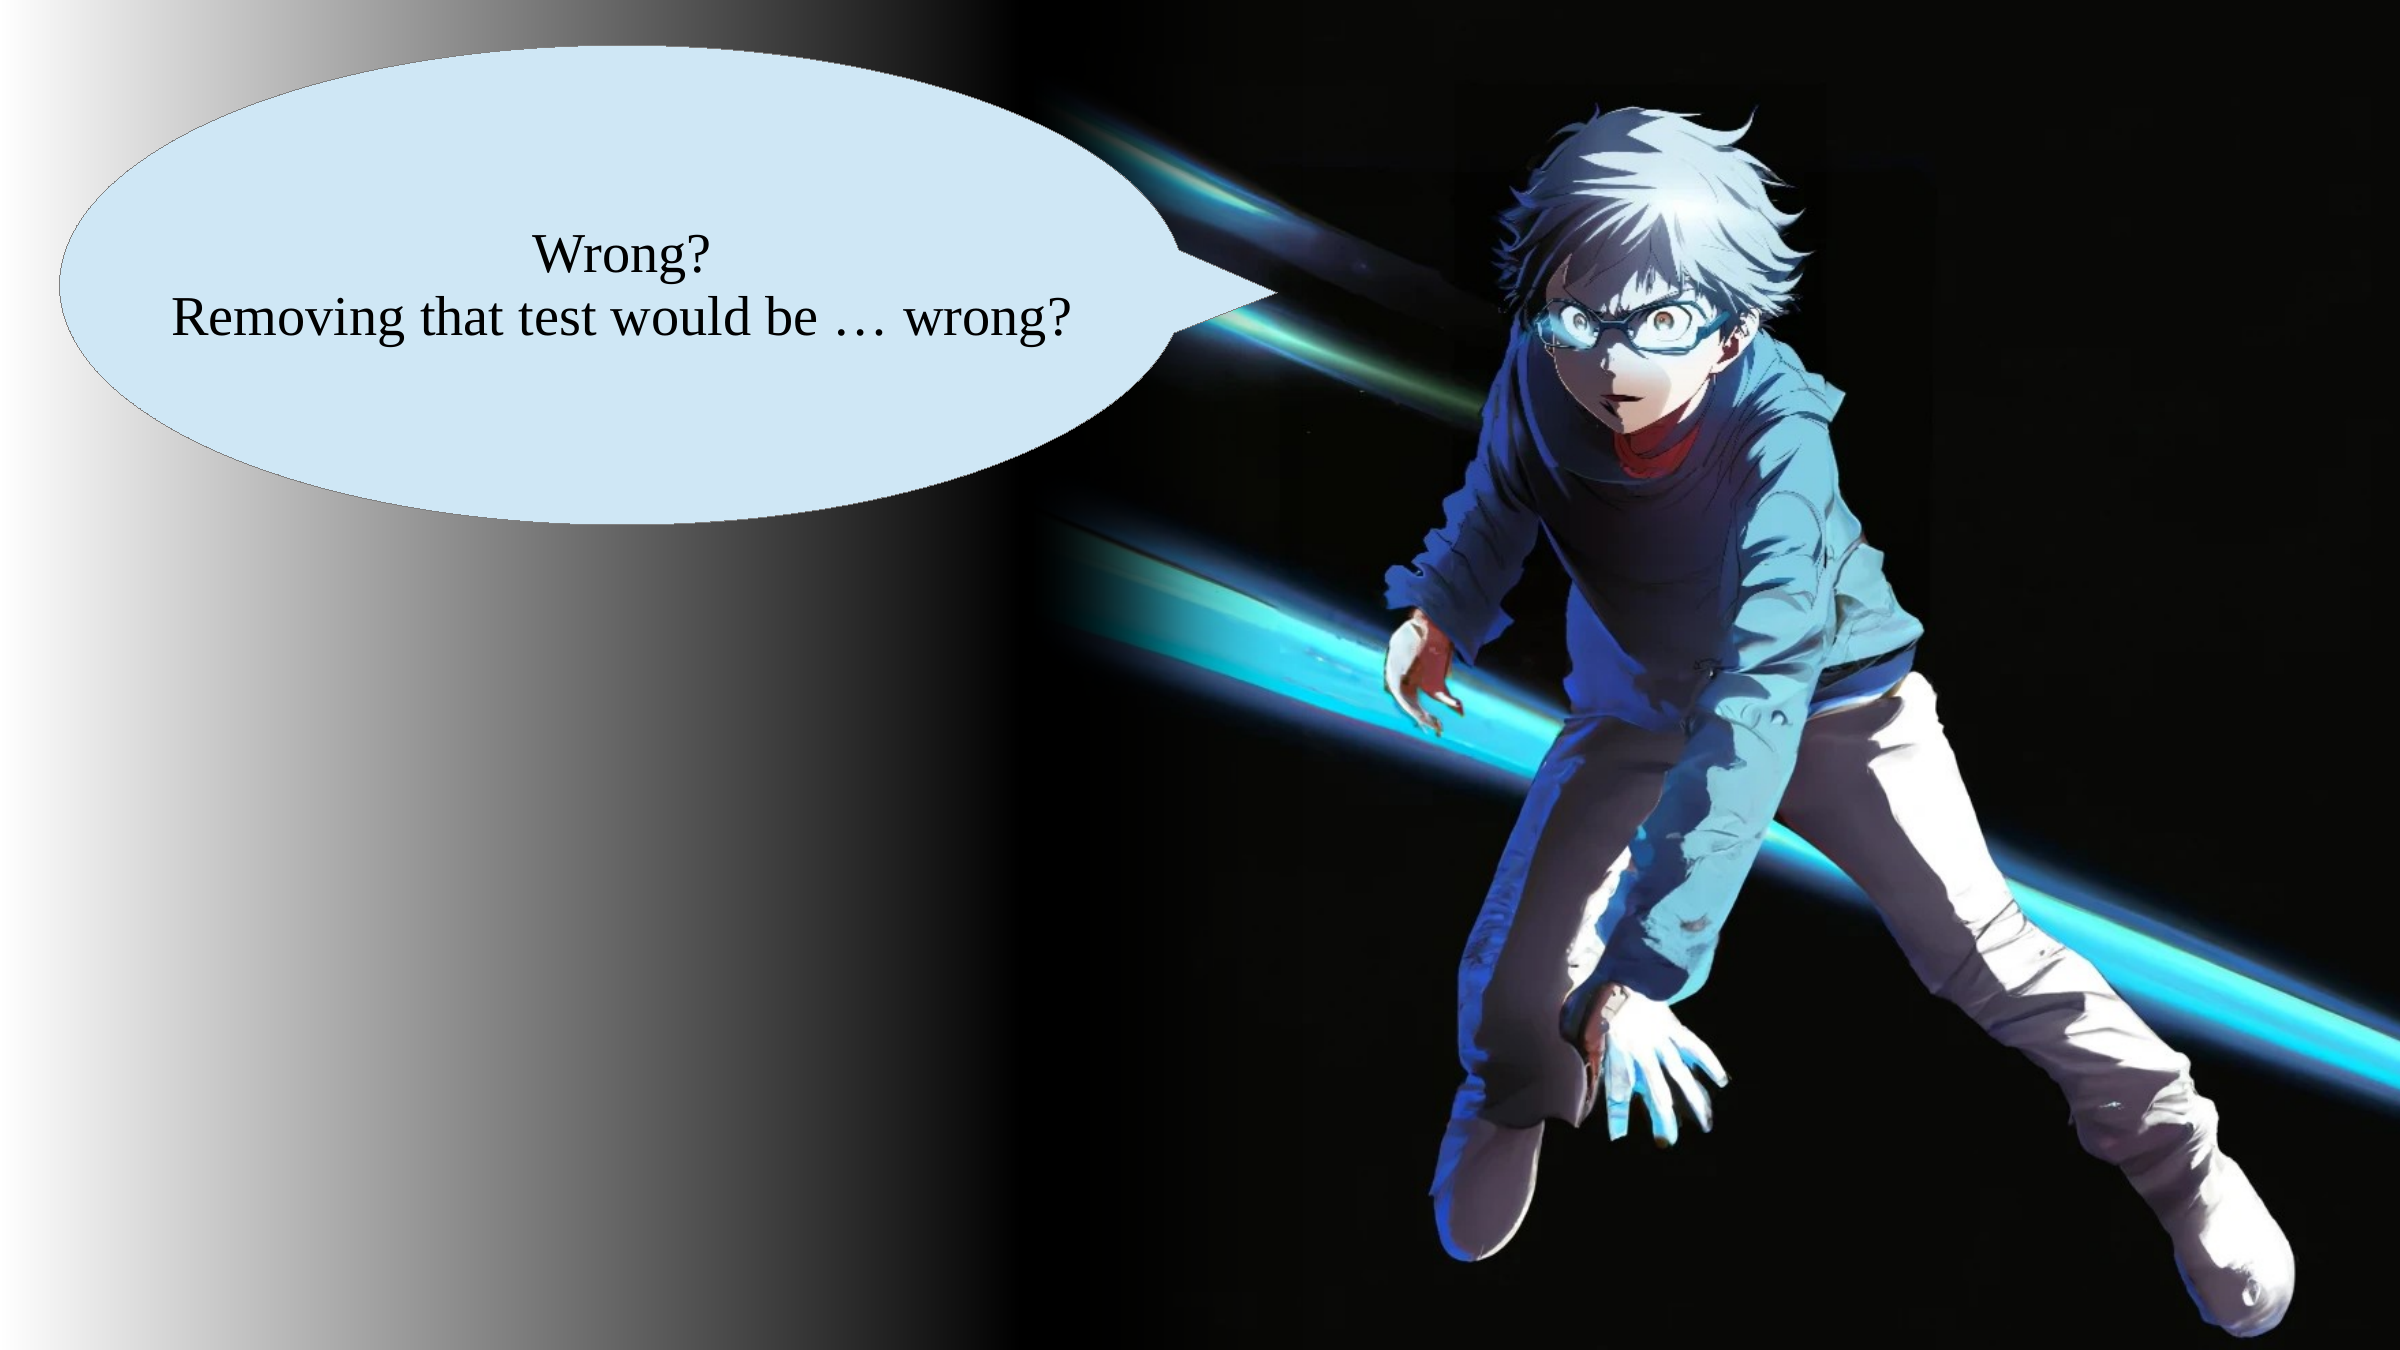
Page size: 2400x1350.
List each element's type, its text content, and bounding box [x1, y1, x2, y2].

picture [1218, 0, 2400, 1350]
text_box Wrong? Removing that test would be … wrong? [59, 45, 1278, 525]
text_box [0, 0, 1105, 1350]
